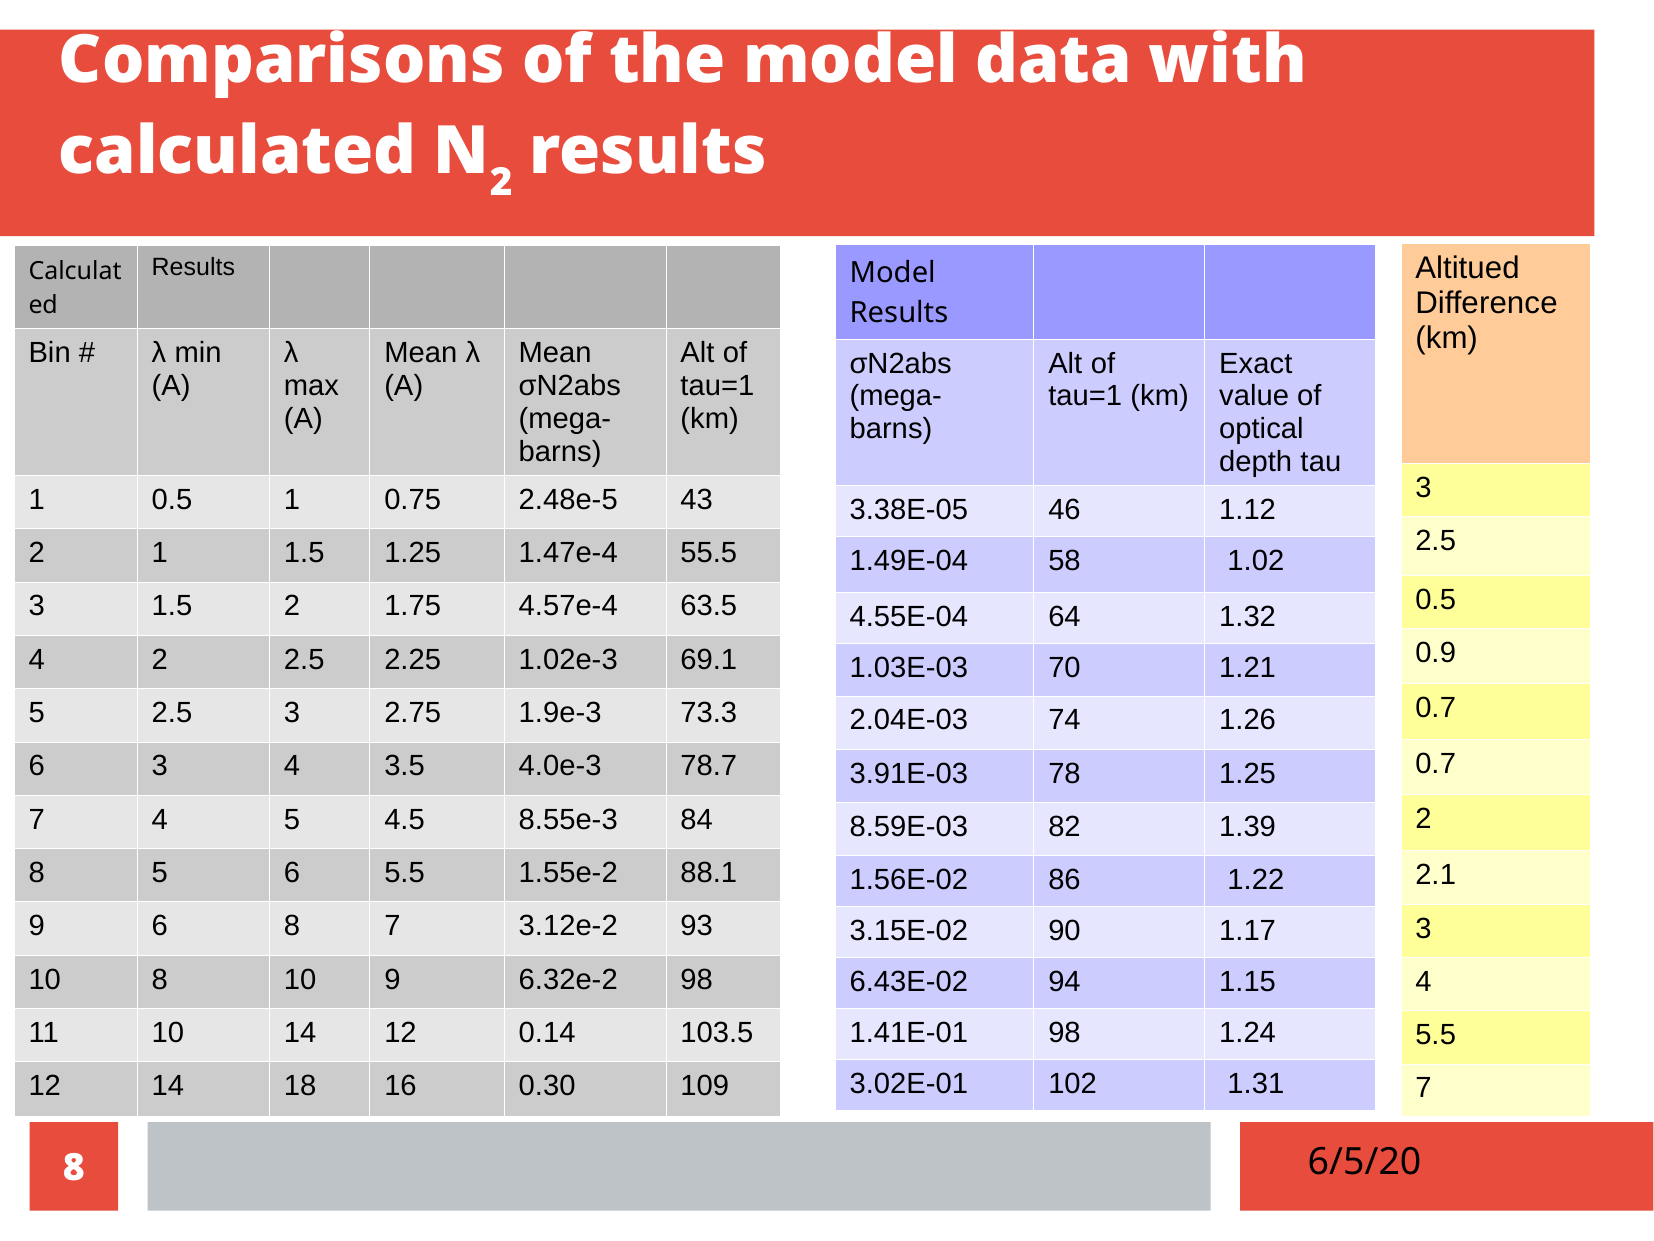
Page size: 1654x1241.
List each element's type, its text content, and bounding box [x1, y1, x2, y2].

table_cell 8.59E-03 [836, 803, 1033, 855]
table_cell 1.31 [1205, 1060, 1375, 1110]
table_cell 84 [667, 796, 780, 848]
table_cell 1.9e-3 [505, 689, 666, 742]
table_cell 0.14 [505, 1009, 666, 1061]
table_cell 2.04E-03 [836, 697, 1033, 749]
table_cell 5 [15, 689, 137, 742]
table_cell 2.48e-5 [505, 476, 666, 528]
table_cell Alt of tau=1 (km) [667, 329, 780, 475]
table_cell 1.17 [1205, 907, 1375, 957]
table_cell 0.9 [1402, 629, 1590, 683]
table_cell 2.5 [1402, 517, 1590, 575]
table_cell 7 [1402, 1065, 1590, 1116]
table_cell 3 [15, 583, 137, 635]
table_header [370, 246, 504, 328]
table_cell 1.25 [1205, 750, 1375, 802]
table_cell 5 [138, 849, 269, 901]
table_cell 8.55e-3 [505, 796, 666, 848]
table_cell 2.25 [370, 636, 504, 688]
table_cell 78.7 [667, 743, 780, 795]
table_cell 6 [15, 743, 137, 795]
table_cell 3.38E-05 [836, 486, 1033, 536]
table_cell 98 [1034, 1009, 1204, 1059]
table_cell 1.41E-01 [836, 1009, 1033, 1059]
table_cell 1.02e-3 [505, 636, 666, 688]
table_cell 1.75 [370, 583, 504, 635]
table_cell 98 [667, 956, 780, 1008]
table_cell 4 [270, 743, 369, 795]
table_cell 0.5 [1402, 576, 1590, 628]
table_cell σN2abs (mega-barns) [836, 340, 1033, 485]
table_cell 3.12e-2 [505, 902, 666, 955]
table_cell 3 [138, 743, 269, 795]
table_cell 4.57e-4 [505, 583, 666, 635]
table_cell 1.39 [1205, 803, 1375, 855]
table_cell 16 [370, 1062, 504, 1116]
table_cell 1.15 [1205, 958, 1375, 1008]
table_cell 1 [270, 476, 369, 528]
table_cell 5 [270, 796, 369, 848]
table_cell Mean λ (A) [370, 329, 504, 475]
table_cell 82 [1034, 803, 1204, 855]
table_header Model Results [836, 245, 1033, 339]
table_cell 14 [138, 1062, 269, 1116]
table_cell 103.5 [667, 1009, 780, 1061]
table_cell 1.55e-2 [505, 849, 666, 901]
table_cell 11 [15, 1009, 137, 1061]
table_cell 86 [1034, 856, 1204, 906]
table_cell 8 [270, 902, 369, 955]
table_cell 10 [270, 956, 369, 1008]
table_cell 1.5 [138, 583, 269, 635]
table_cell 8 [15, 849, 137, 901]
table_cell 3.15E-02 [836, 907, 1033, 957]
table_cell 2 [1402, 795, 1590, 850]
table_cell 2.1 [1402, 851, 1590, 904]
table_cell 3 [1402, 905, 1590, 957]
table_cell λ max (A) [270, 329, 369, 475]
table_cell 9 [370, 956, 504, 1008]
table_cell 18 [270, 1062, 369, 1116]
table_cell 10 [138, 1009, 269, 1061]
table_cell 109 [667, 1062, 780, 1116]
table_cell 1 [138, 529, 269, 582]
table_cell 4 [138, 796, 269, 848]
table_cell 4 [15, 636, 137, 688]
table_cell 7 [370, 902, 504, 955]
table_header [505, 246, 666, 328]
table_cell 94 [1034, 958, 1204, 1008]
table_cell 6 [270, 849, 369, 901]
table_cell 3 [270, 689, 369, 742]
table_cell 5.5 [1402, 1011, 1590, 1064]
table_cell 4.0e-3 [505, 743, 666, 795]
table_header [667, 246, 780, 328]
table_cell 1.24 [1205, 1009, 1375, 1059]
table_cell 2.5 [138, 689, 269, 742]
table_cell 4.55E-04 [836, 593, 1033, 643]
table_cell 0.30 [505, 1062, 666, 1116]
table_cell 43 [667, 476, 780, 528]
table_cell 4 [1402, 958, 1590, 1010]
table_cell 10 [15, 956, 137, 1008]
table_cell 78 [1034, 750, 1204, 802]
table_cell Exact value of optical depth tau [1205, 340, 1375, 485]
table_cell 1.22 [1205, 856, 1375, 906]
table_cell 8 [138, 956, 269, 1008]
table_cell 3 [1402, 464, 1590, 516]
table_cell 1.25 [370, 529, 504, 582]
table_cell 3.5 [370, 743, 504, 795]
table_cell 93 [667, 902, 780, 955]
table_cell 1.49E-04 [836, 537, 1033, 592]
table_cell 1.12 [1205, 486, 1375, 536]
table_cell 3.02E-01 [836, 1060, 1033, 1110]
table_cell 1.5 [270, 529, 369, 582]
text_box 6/5/20 [1293, 1126, 1486, 1186]
title Comparisons of the model data with calculated N2 results [59, 59, 1595, 207]
table_cell 90 [1034, 907, 1204, 957]
table_cell 0.7 [1402, 740, 1590, 794]
table_cell 1.56E-02 [836, 856, 1033, 906]
table_cell Alt of tau=1 (km) [1034, 340, 1204, 485]
table_cell 63.5 [667, 583, 780, 635]
table_cell 3.91E-03 [836, 750, 1033, 802]
table_header [1205, 245, 1375, 339]
table_cell 64 [1034, 593, 1204, 643]
table_cell 46 [1034, 486, 1204, 536]
table_cell 14 [270, 1009, 369, 1061]
table_cell 7 [15, 796, 137, 848]
table_cell 1.02 [1205, 537, 1375, 592]
table_cell 55.5 [667, 529, 780, 582]
table_cell 102 [1034, 1060, 1204, 1110]
table_cell 70 [1034, 644, 1204, 696]
table_cell 12 [15, 1062, 137, 1116]
table_cell 1.21 [1205, 644, 1375, 696]
table_cell 4.5 [370, 796, 504, 848]
table_cell 0.5 [138, 476, 269, 528]
table_cell 9 [15, 902, 137, 955]
table_header Results [138, 246, 269, 328]
table_header Calculated [15, 246, 137, 328]
table_cell 88.1 [667, 849, 780, 901]
table_header Altitued Difference (km) [1402, 244, 1590, 463]
table_cell 58 [1034, 537, 1204, 592]
table_cell 2 [15, 529, 137, 582]
table_cell 0.7 [1402, 684, 1590, 739]
table_cell 73.3 [667, 689, 780, 742]
table_cell 6 [138, 902, 269, 955]
table_cell 12 [370, 1009, 504, 1061]
table_cell 69.1 [667, 636, 780, 688]
table_header [270, 246, 369, 328]
table_cell 74 [1034, 697, 1204, 749]
table_cell 2.5 [270, 636, 369, 688]
table_cell 1.26 [1205, 697, 1375, 749]
table_cell λ min (A) [138, 329, 269, 475]
table_cell 2.75 [370, 689, 504, 742]
table_header [1034, 245, 1204, 339]
table_cell Bin # [15, 329, 137, 475]
table_cell Mean σN2abs (mega-barns) [505, 329, 666, 475]
table_cell 6.43E-02 [836, 958, 1033, 1008]
table_cell 2 [270, 583, 369, 635]
table_cell 1.03E-03 [836, 644, 1033, 696]
table_cell 6.32e-2 [505, 956, 666, 1008]
table_cell 0.75 [370, 476, 504, 528]
table_cell 1 [15, 476, 137, 528]
table_cell 1.47e-4 [505, 529, 666, 582]
table_cell 2 [138, 636, 269, 688]
table_cell 1.32 [1205, 593, 1375, 643]
table_cell 5.5 [370, 849, 504, 901]
